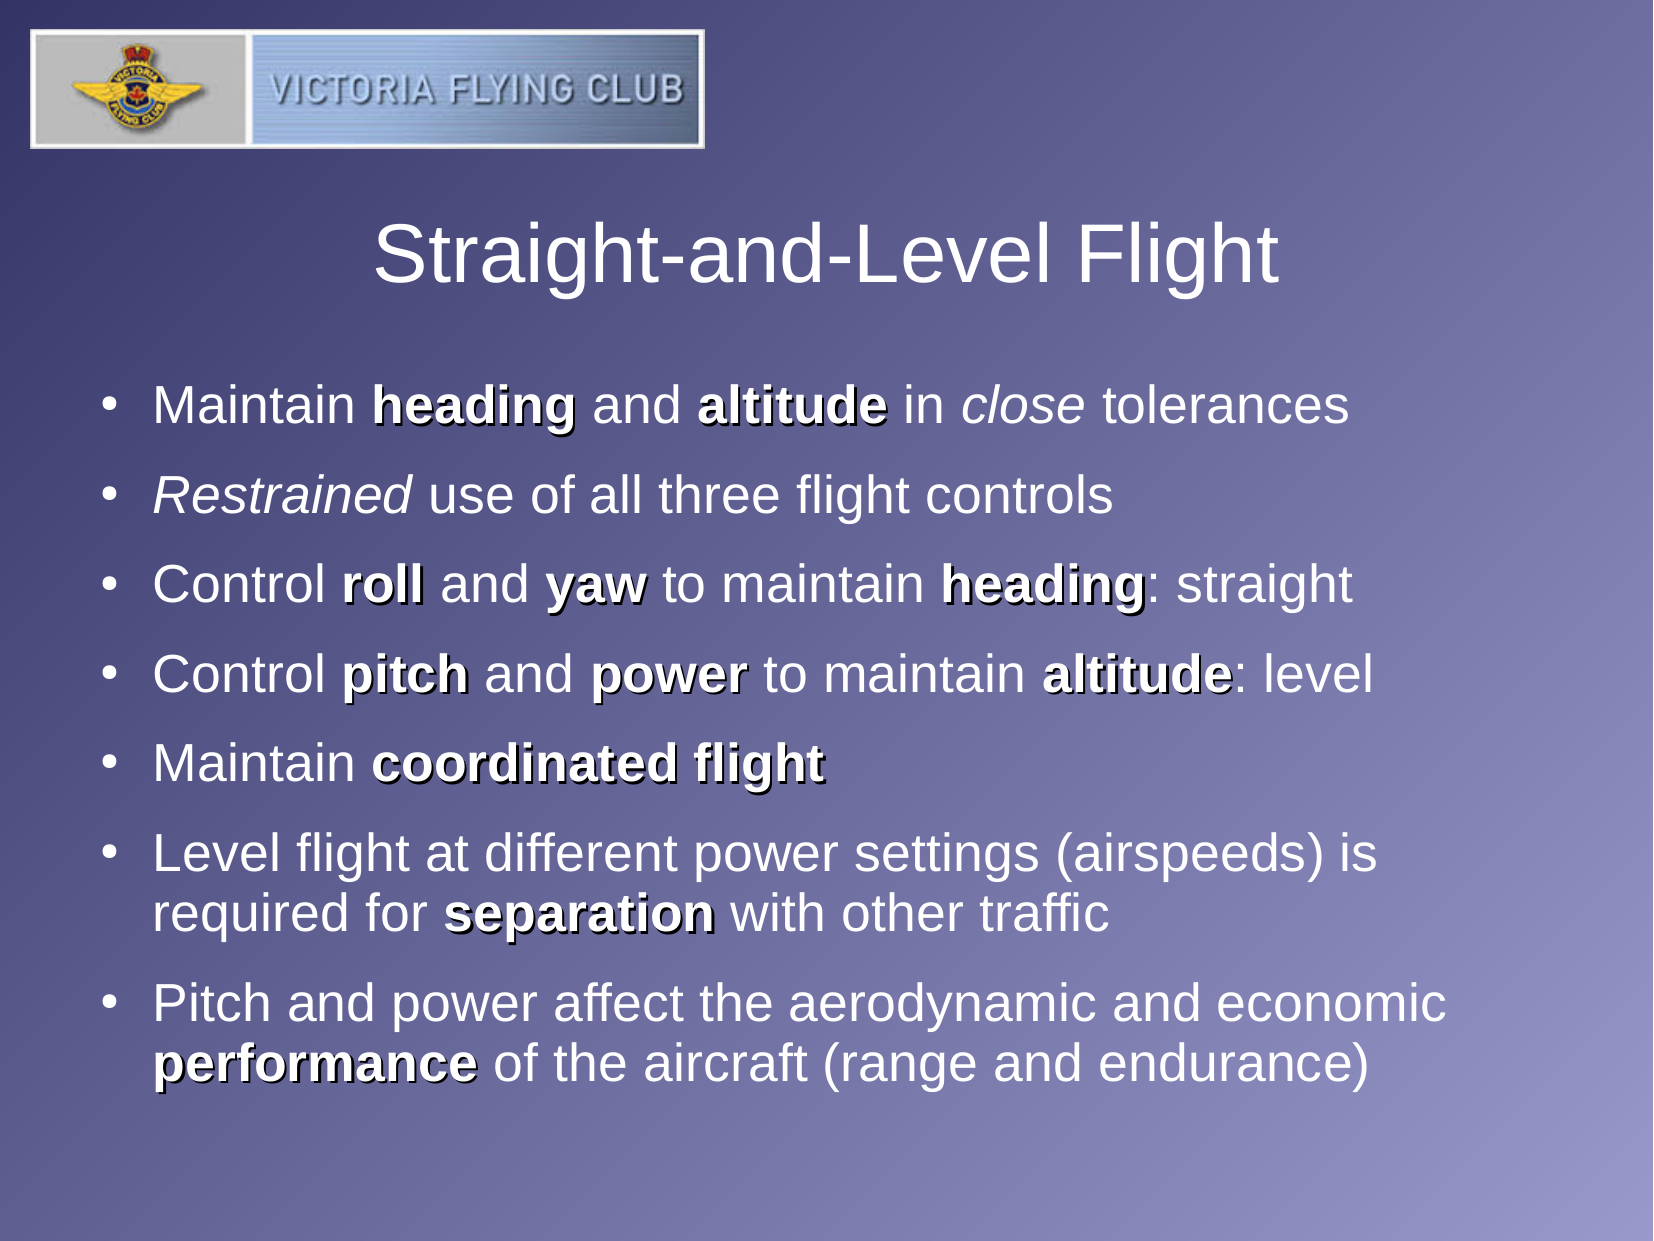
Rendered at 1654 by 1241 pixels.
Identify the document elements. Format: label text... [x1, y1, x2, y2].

list Maintain heading and altitude in close tolerances Restrained use of all three flight controls Control roll and yaw to maintain heading: straight Control pitch and power to maintain altitude: level Maintain coordinated flight Level flight at different power settings (airspeeds) is required for separation with other traffic Pitch and power affect the aerodynamic and economic performance of the aircraft (range and endurance) [82, 375, 1571, 1095]
title Straight-and-Level Flight [82, 150, 1571, 358]
picture [30, 29, 705, 149]
